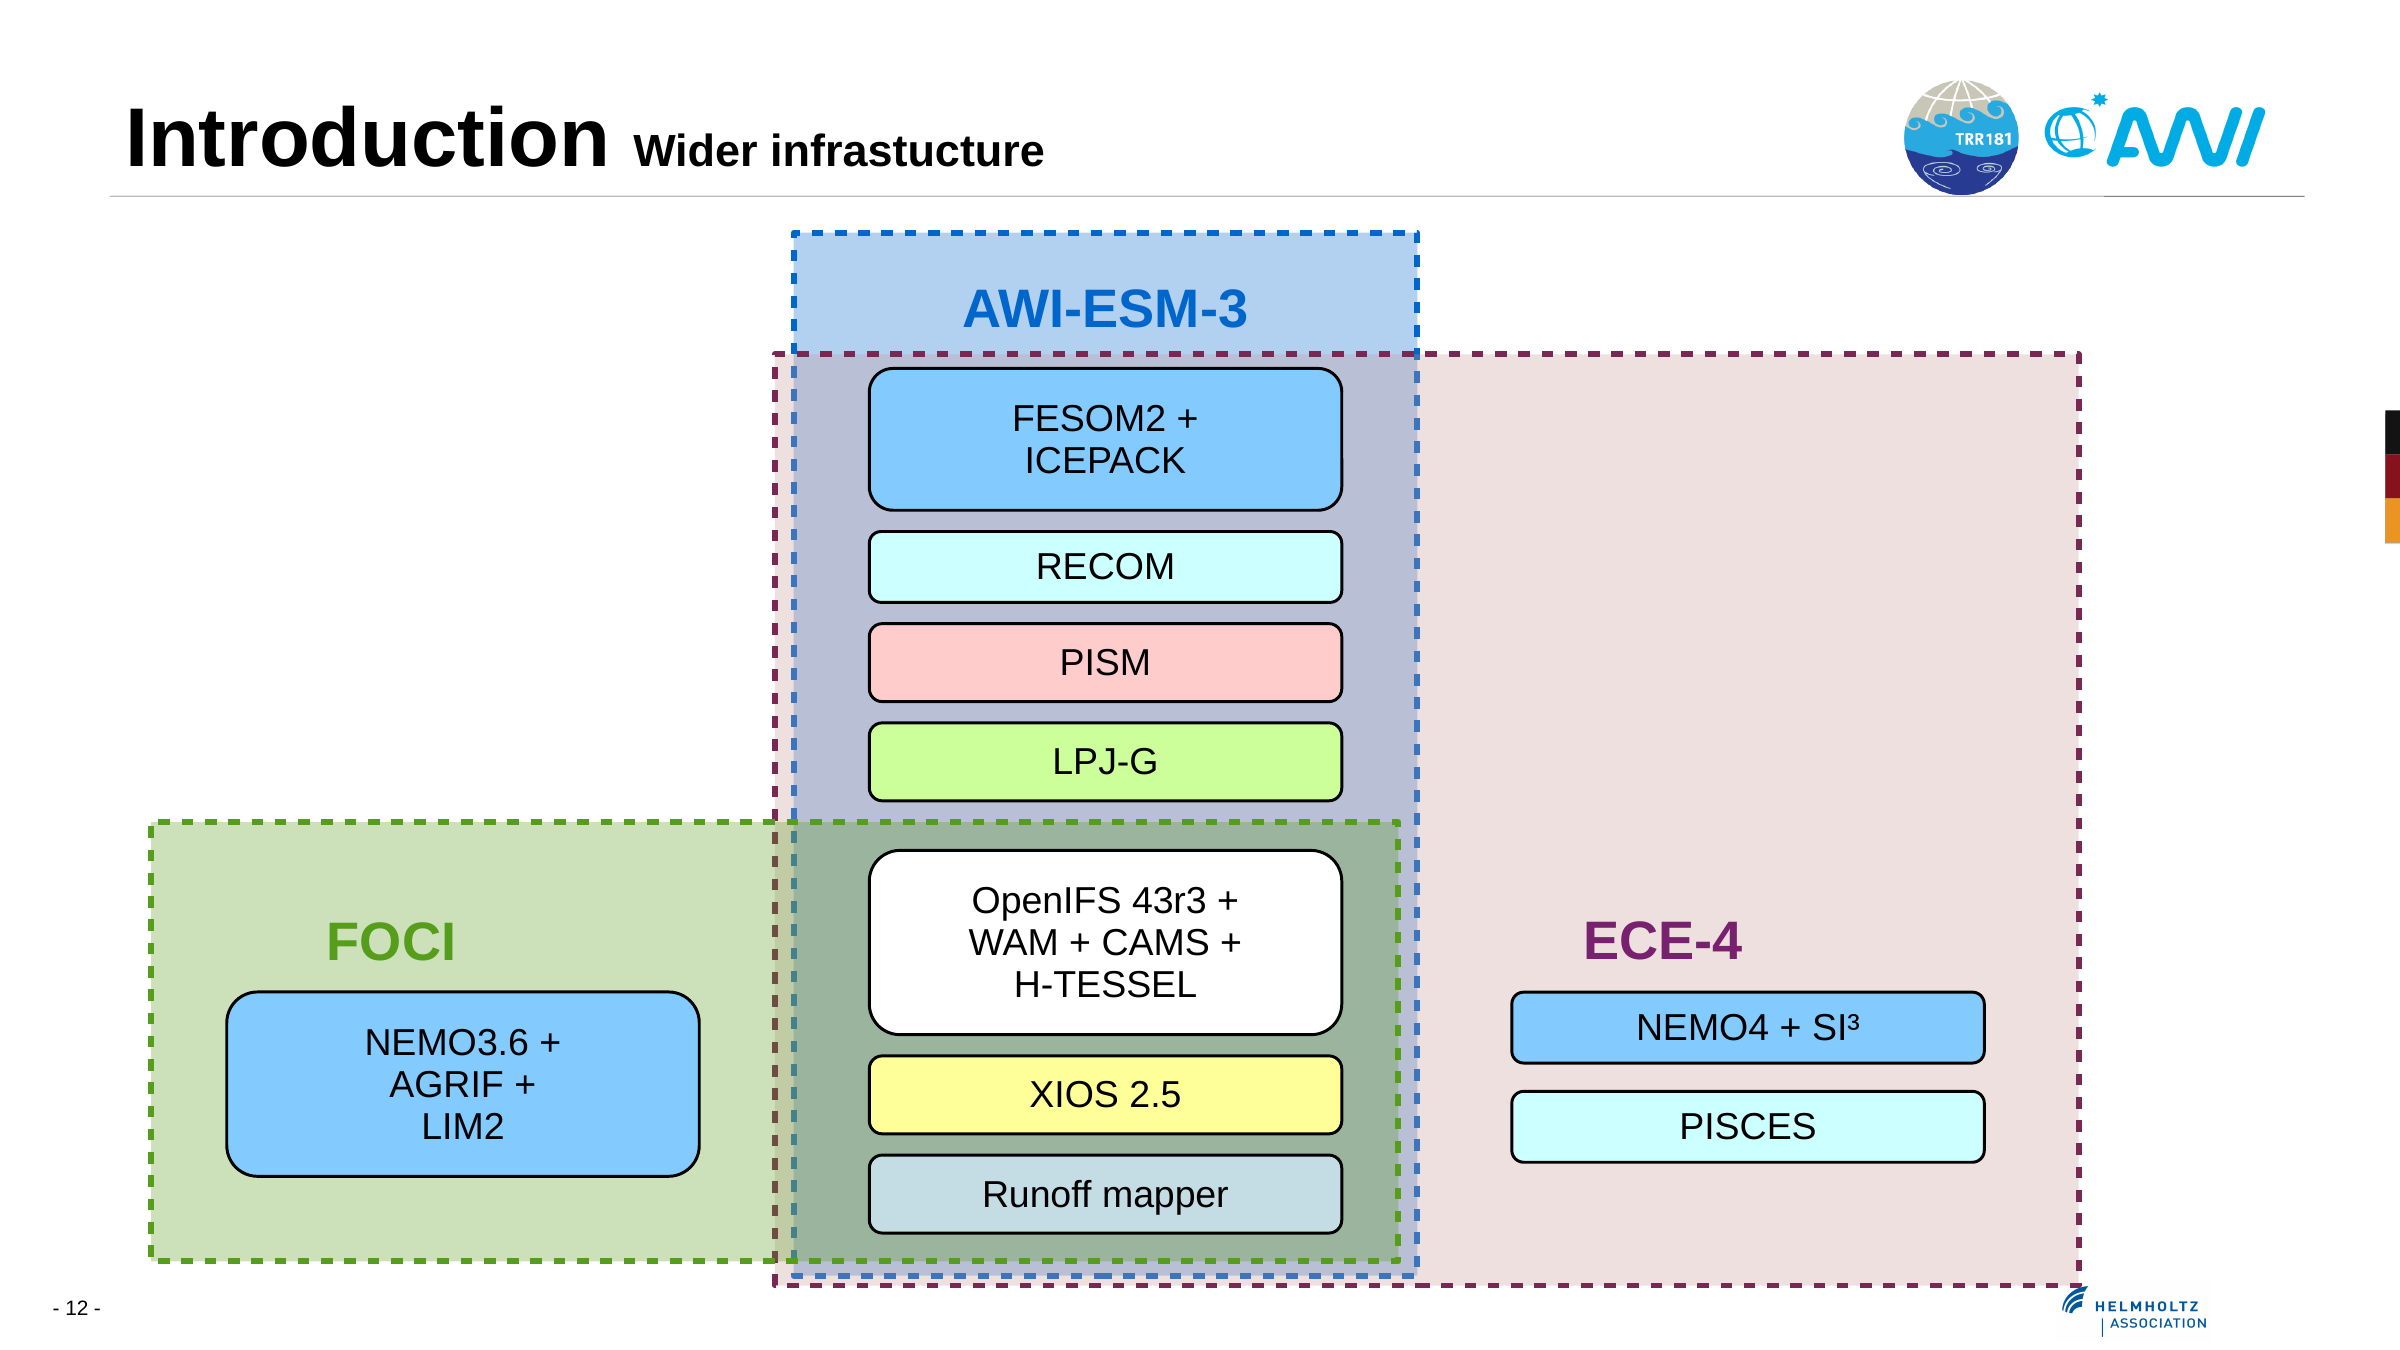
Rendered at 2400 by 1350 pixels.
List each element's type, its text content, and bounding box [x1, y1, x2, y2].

text_box XIOS 2.5 [869, 1055, 1342, 1134]
text_box [151, 232, 2079, 1286]
text_box FOCI [311, 873, 655, 1001]
text_box NEMO4 + SI³ [1511, 992, 1985, 1064]
text_box ECE-4 [1568, 873, 1911, 1000]
text_box LPJ-G [869, 722, 1342, 801]
text_box OpenIFS 43r3 + WAM + CAMS + H-TESSEL [869, 850, 1342, 1035]
text_box Introduction Wider infrastucture [110, 75, 2297, 195]
text_box RECOM [869, 531, 1342, 603]
picture [2055, 1281, 2213, 1342]
text_box Runoff mapper [869, 1155, 1342, 1234]
text_box NEMO3.6 + AGRIF + LIM2 [226, 991, 700, 1177]
text_box PISCES [1511, 1091, 1985, 1163]
text_box PISM [869, 623, 1342, 702]
text_box AWI-ESM-3 [831, 240, 1380, 441]
text_box FESOM2 + ICEPACK [869, 441, 1342, 511]
